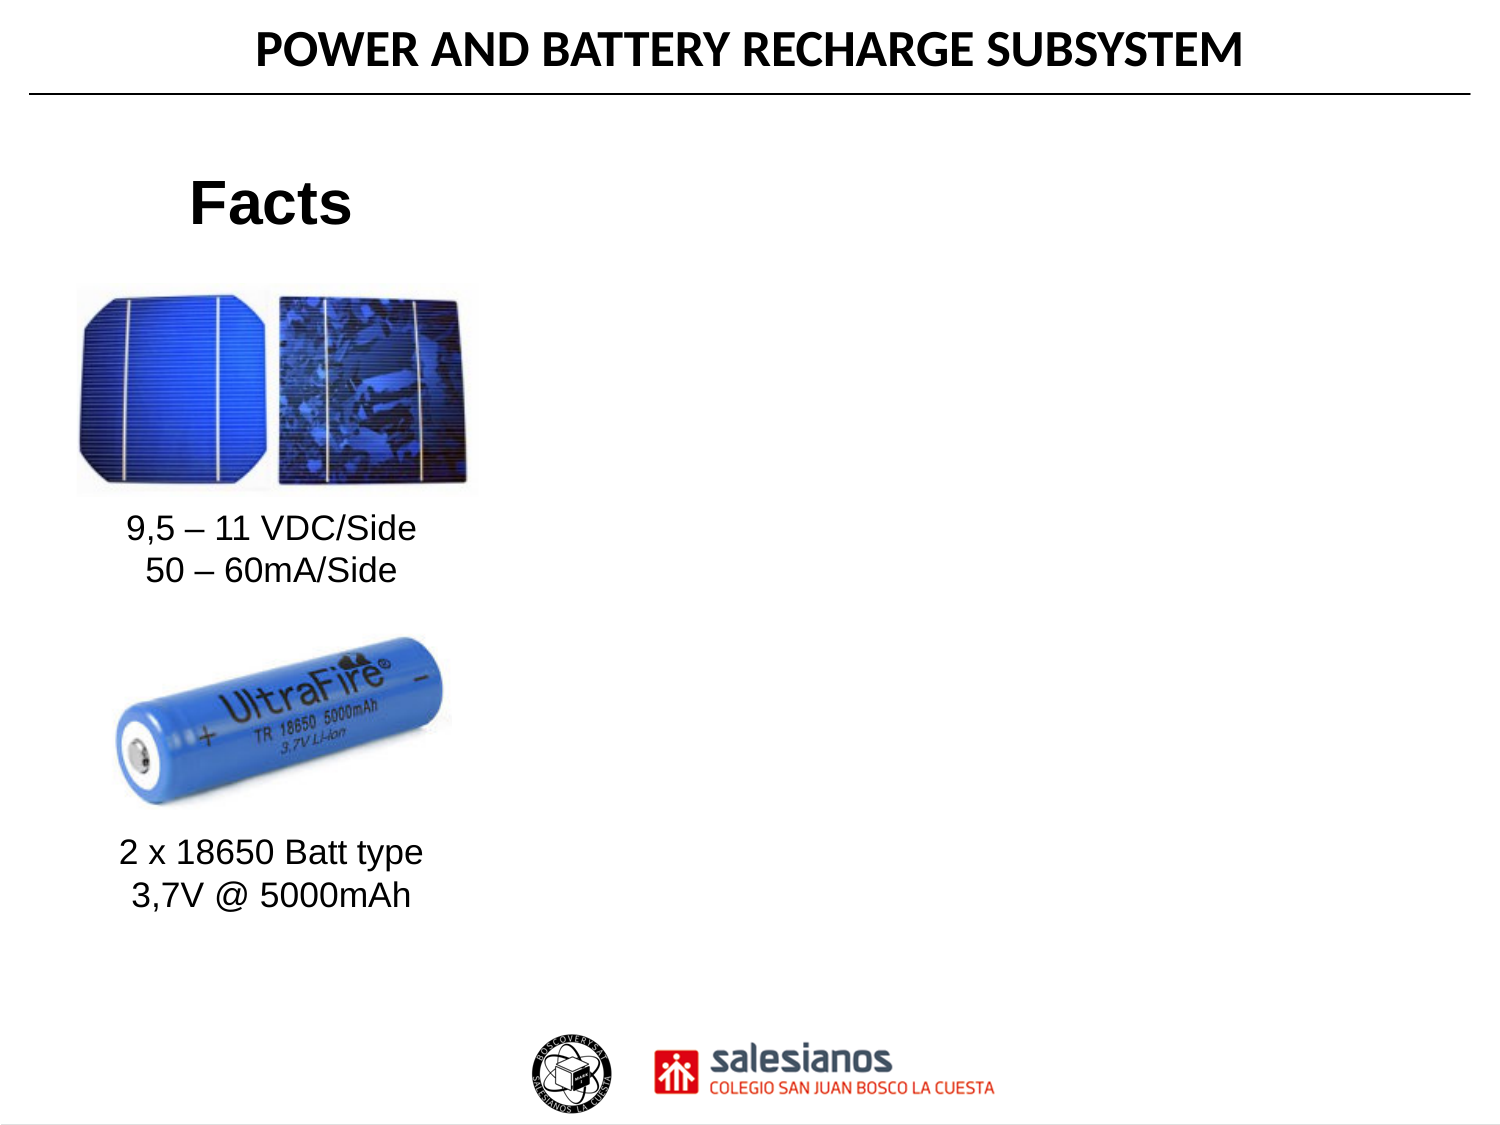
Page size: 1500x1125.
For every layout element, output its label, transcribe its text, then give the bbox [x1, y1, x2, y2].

text_box 9,5 – 11 VDC/Side 50 – 60mA/Side [100, 497, 443, 598]
picture [0, 0, 1500, 1125]
text_box 2 x 18650 Batt type 3,7V @ 5000mAh [100, 822, 443, 923]
text_box Facts [100, 154, 443, 245]
text_box POWER AND BATTERY RECHARGE SUBSYSTEM [23, 7, 1477, 85]
